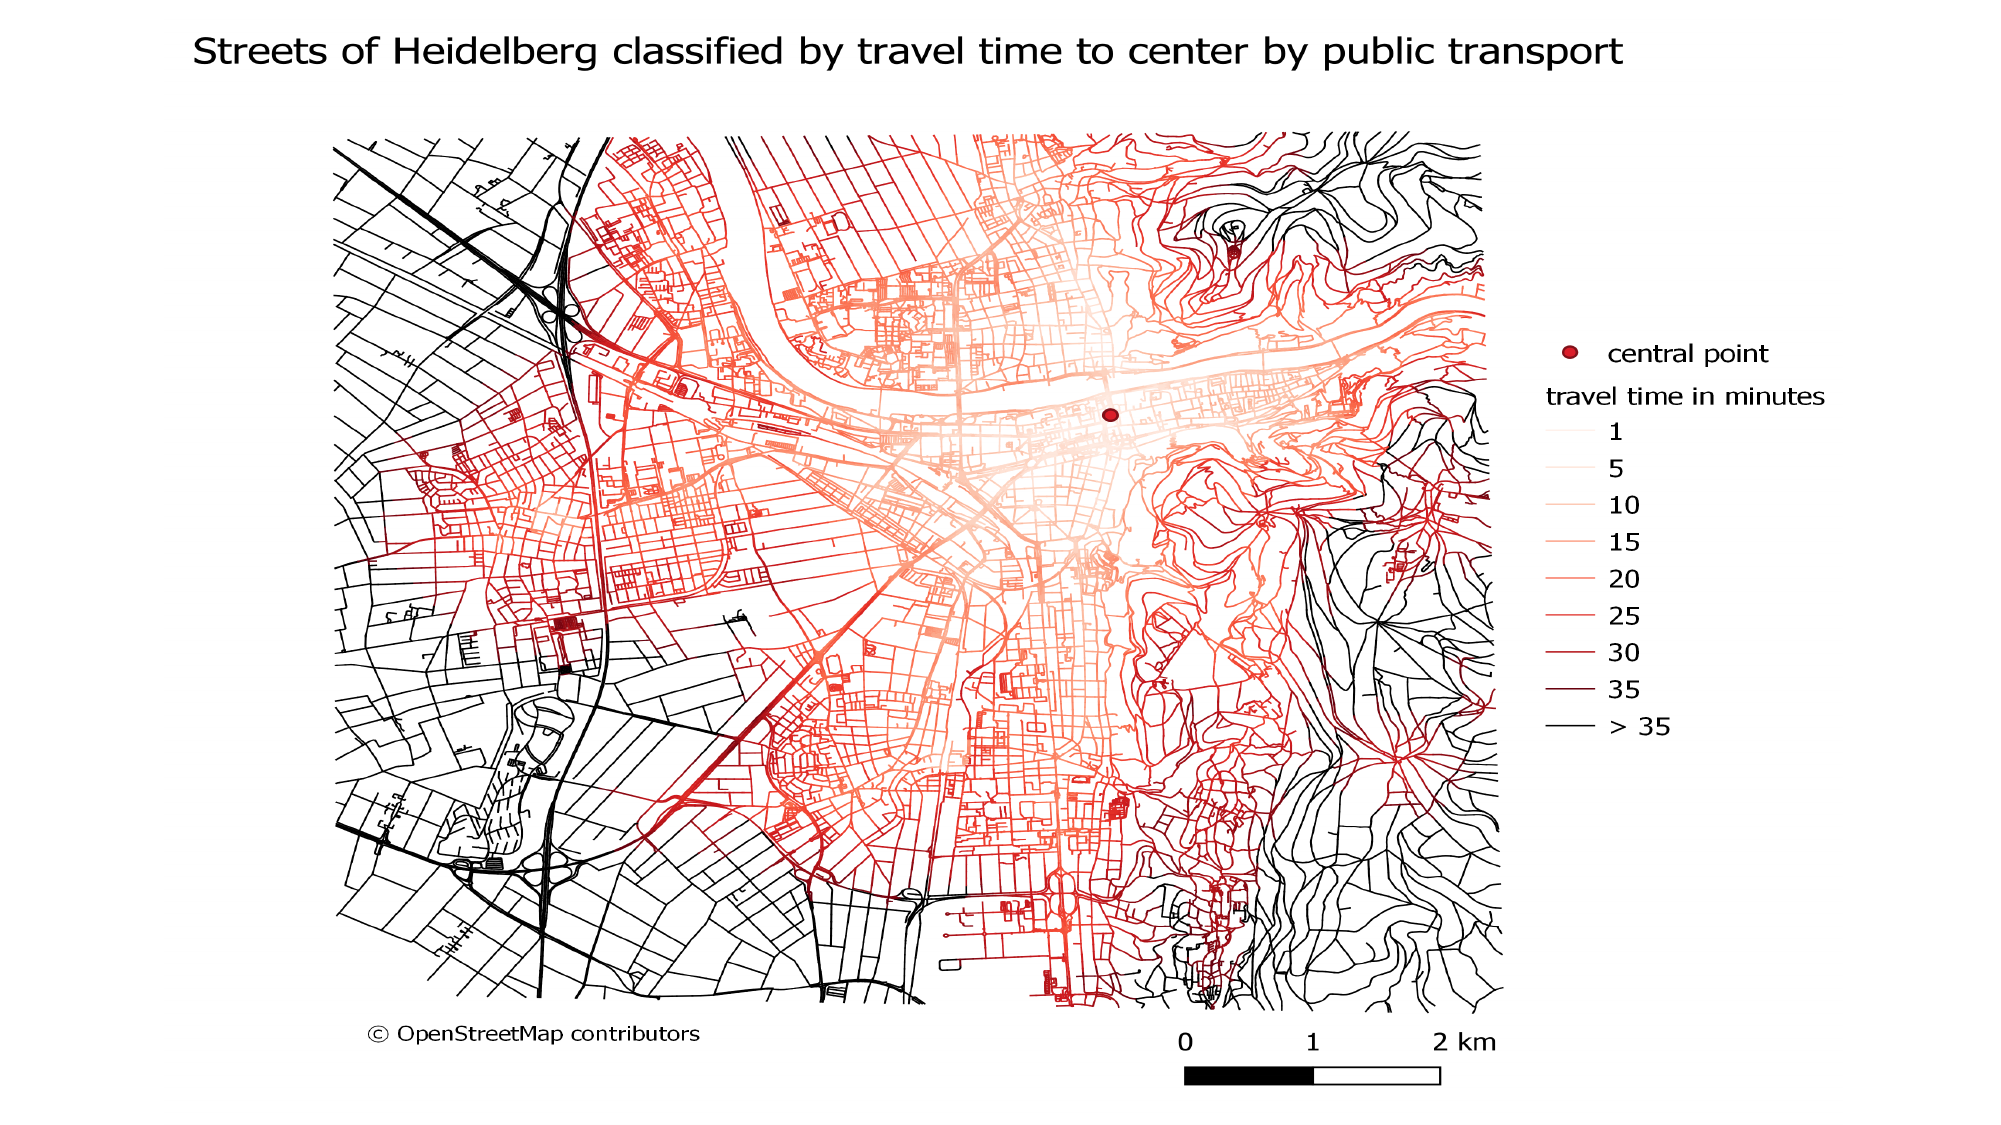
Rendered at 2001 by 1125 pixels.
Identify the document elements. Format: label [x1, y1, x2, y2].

picture [164, 11, 1843, 1125]
